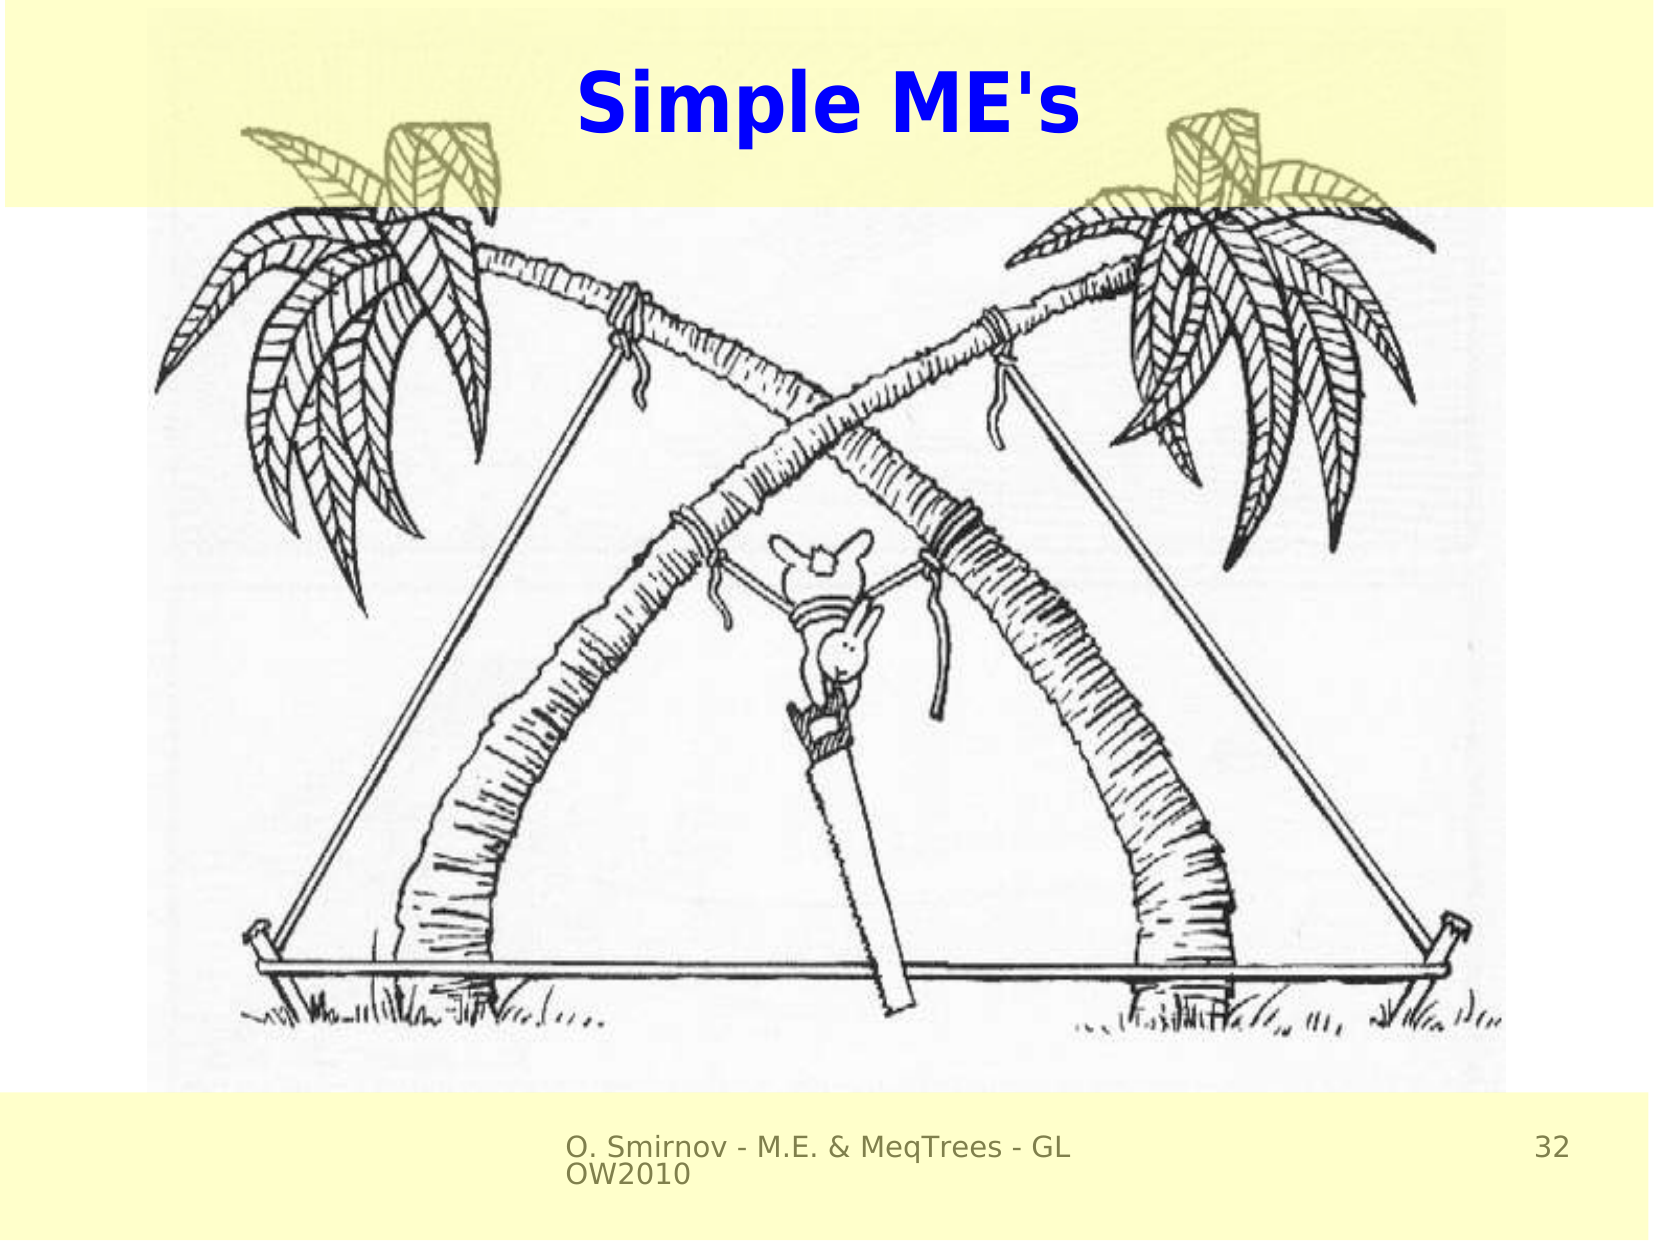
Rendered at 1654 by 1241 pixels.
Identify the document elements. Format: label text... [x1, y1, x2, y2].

picture [147, 208, 1506, 1092]
title Simple ME's [5, 0, 1654, 208]
title [0, 1092, 1649, 1241]
